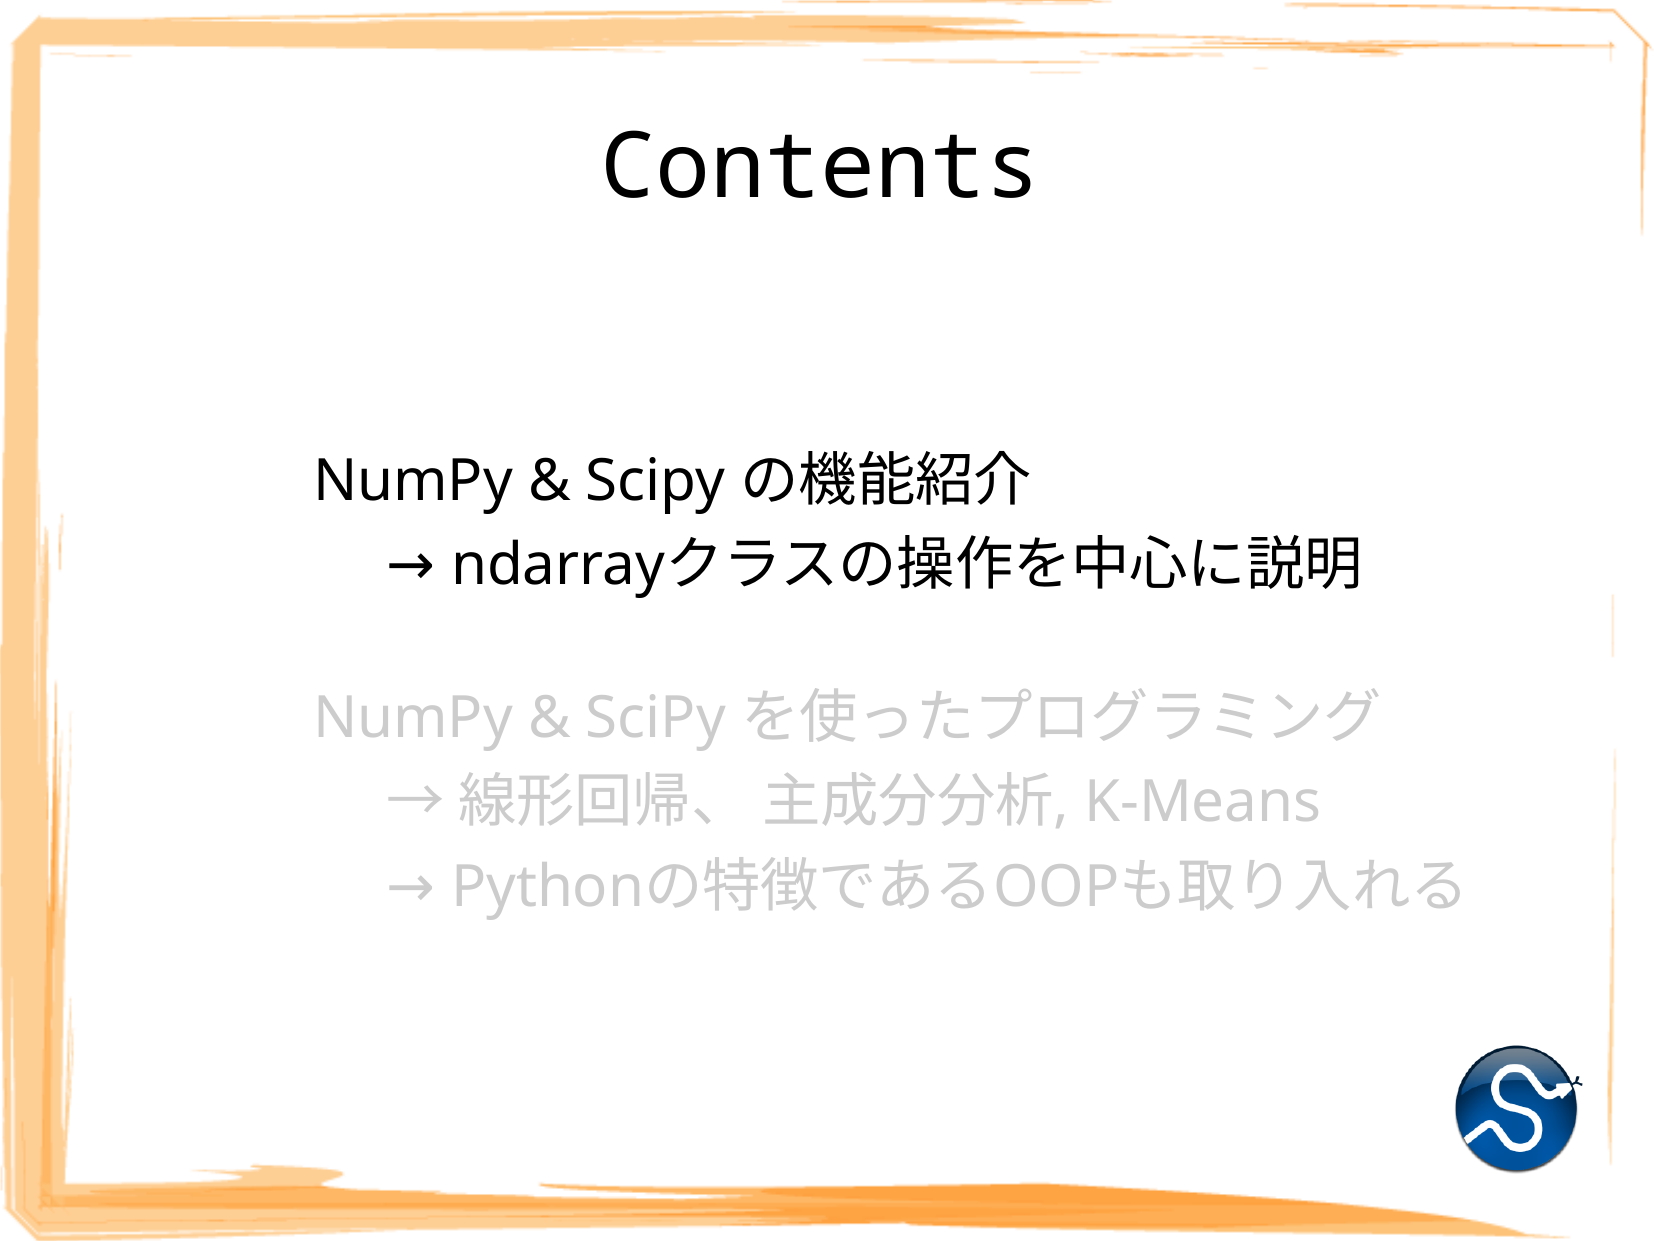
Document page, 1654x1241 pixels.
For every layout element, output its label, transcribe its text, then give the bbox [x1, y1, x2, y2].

title Contents [76, 58, 1565, 266]
text_box NumPy & Scipy の機能紹介 → ndarrayクラスの操作を中心に説明 NumPy & SciPy を使ったプログラミング → 線形回帰、 主成分分析, K-Means → Pythonの特徴であるOOPも取り入れる [298, 425, 1439, 871]
picture [0, 0, 1654, 1241]
